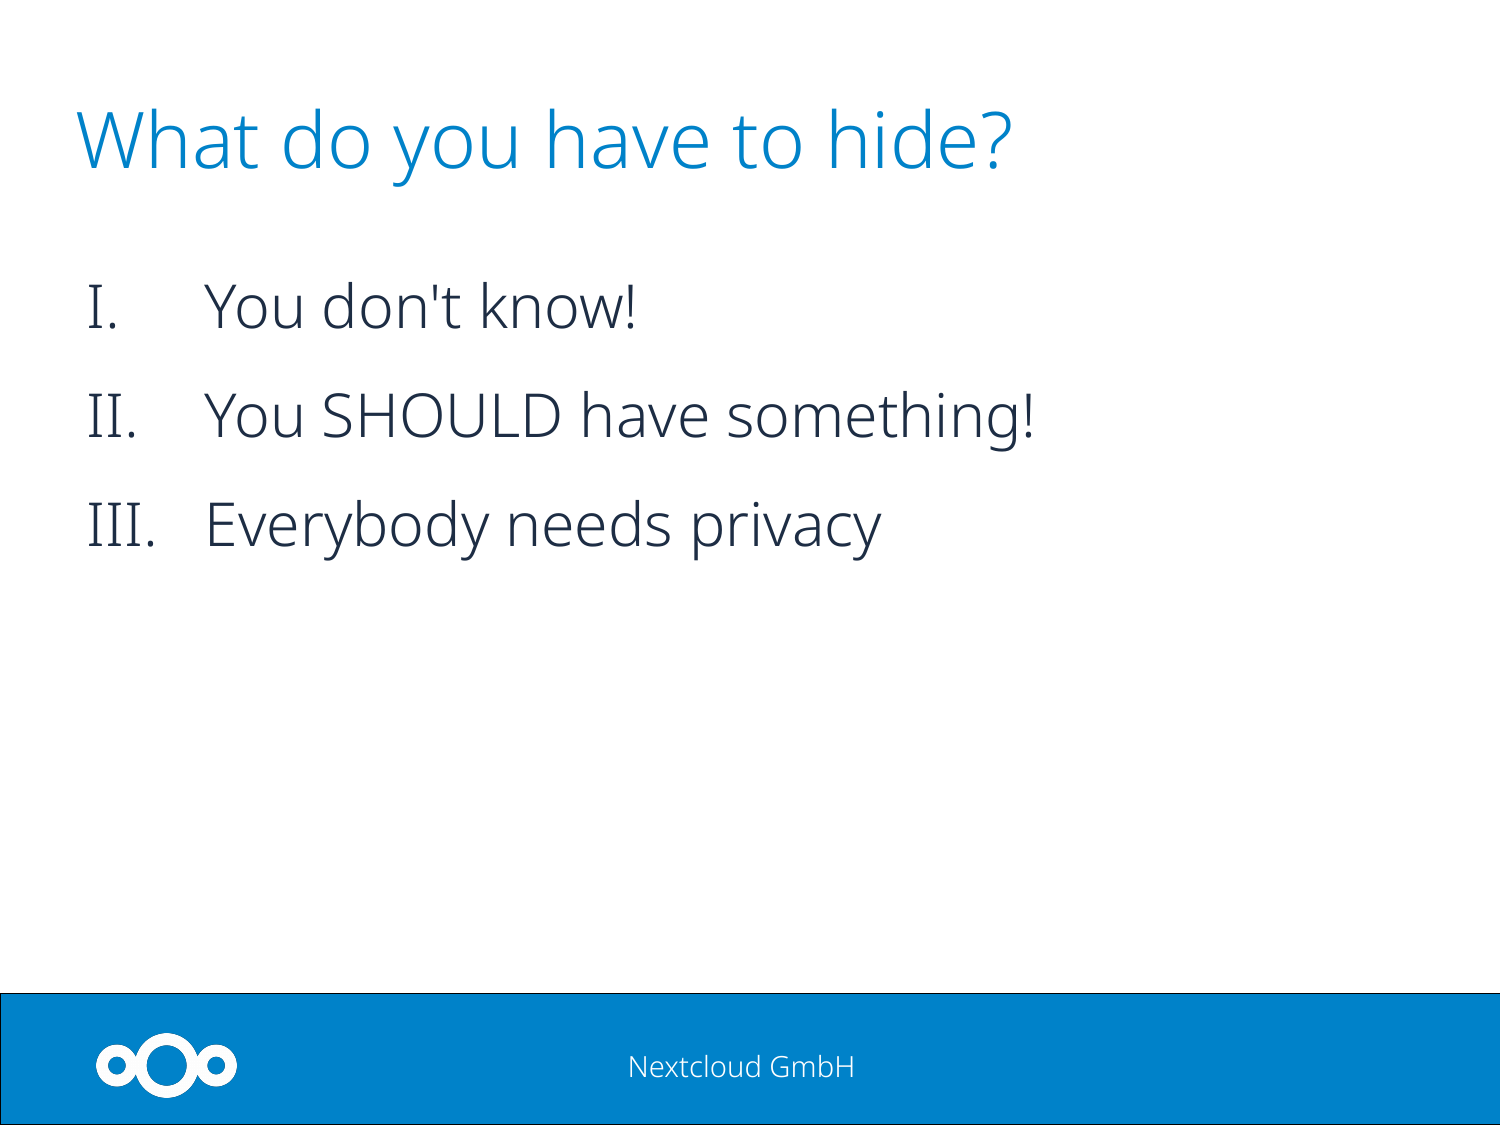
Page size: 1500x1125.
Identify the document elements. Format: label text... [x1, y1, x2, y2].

list You don't know! You SHOULD have something! Everybody needs privacy [74, 263, 1425, 916]
picture [96, 1033, 237, 1098]
title What do you have to hide? [74, 44, 1425, 233]
